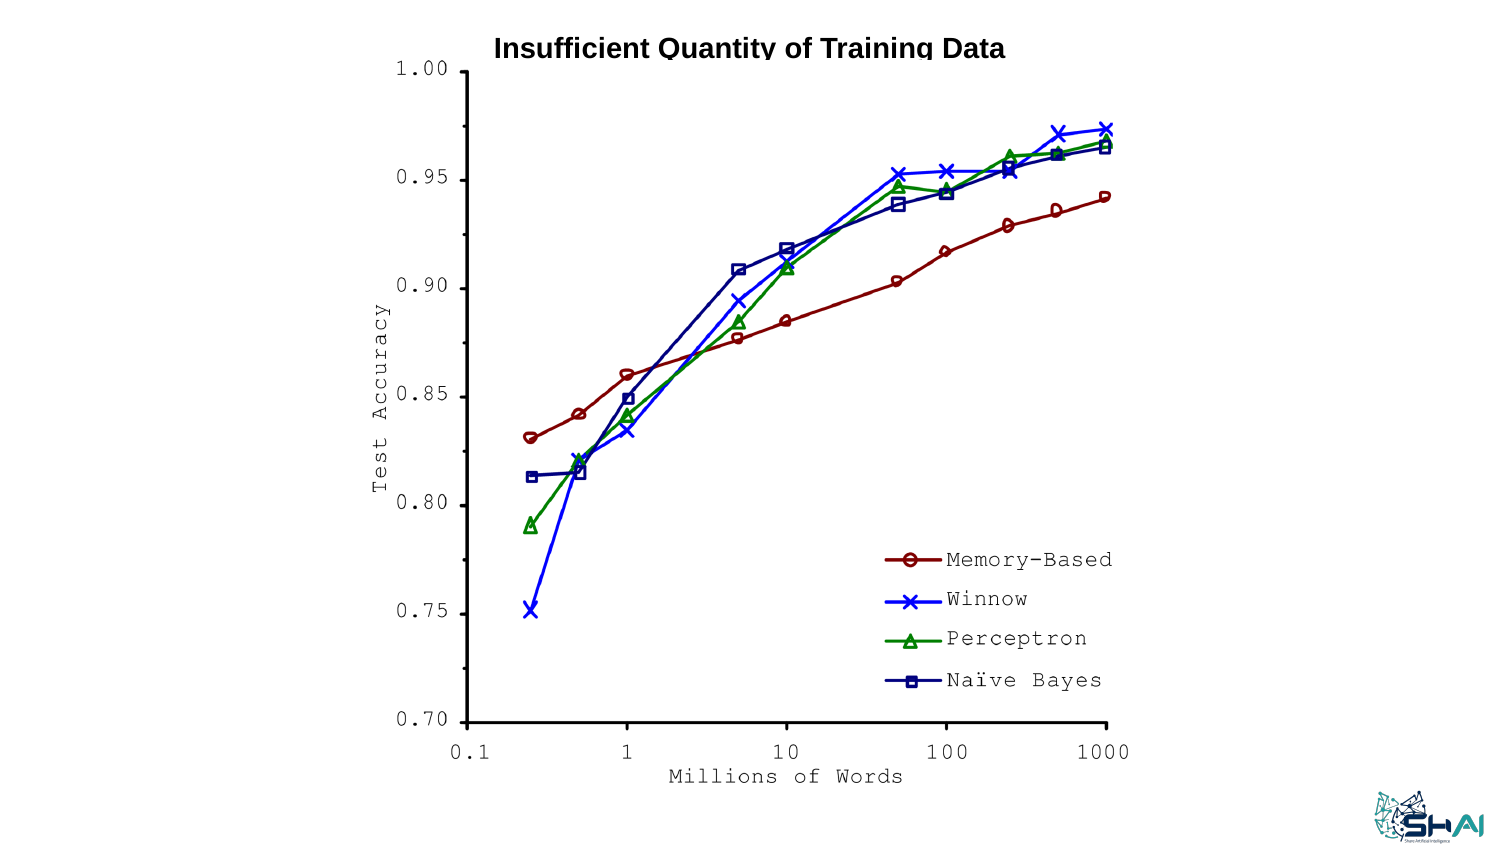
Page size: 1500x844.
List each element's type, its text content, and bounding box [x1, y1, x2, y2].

picture [372, 60, 1128, 783]
picture [1358, 790, 1500, 844]
text_box Insufficient Quantity of Training Data [431, 0, 1069, 60]
